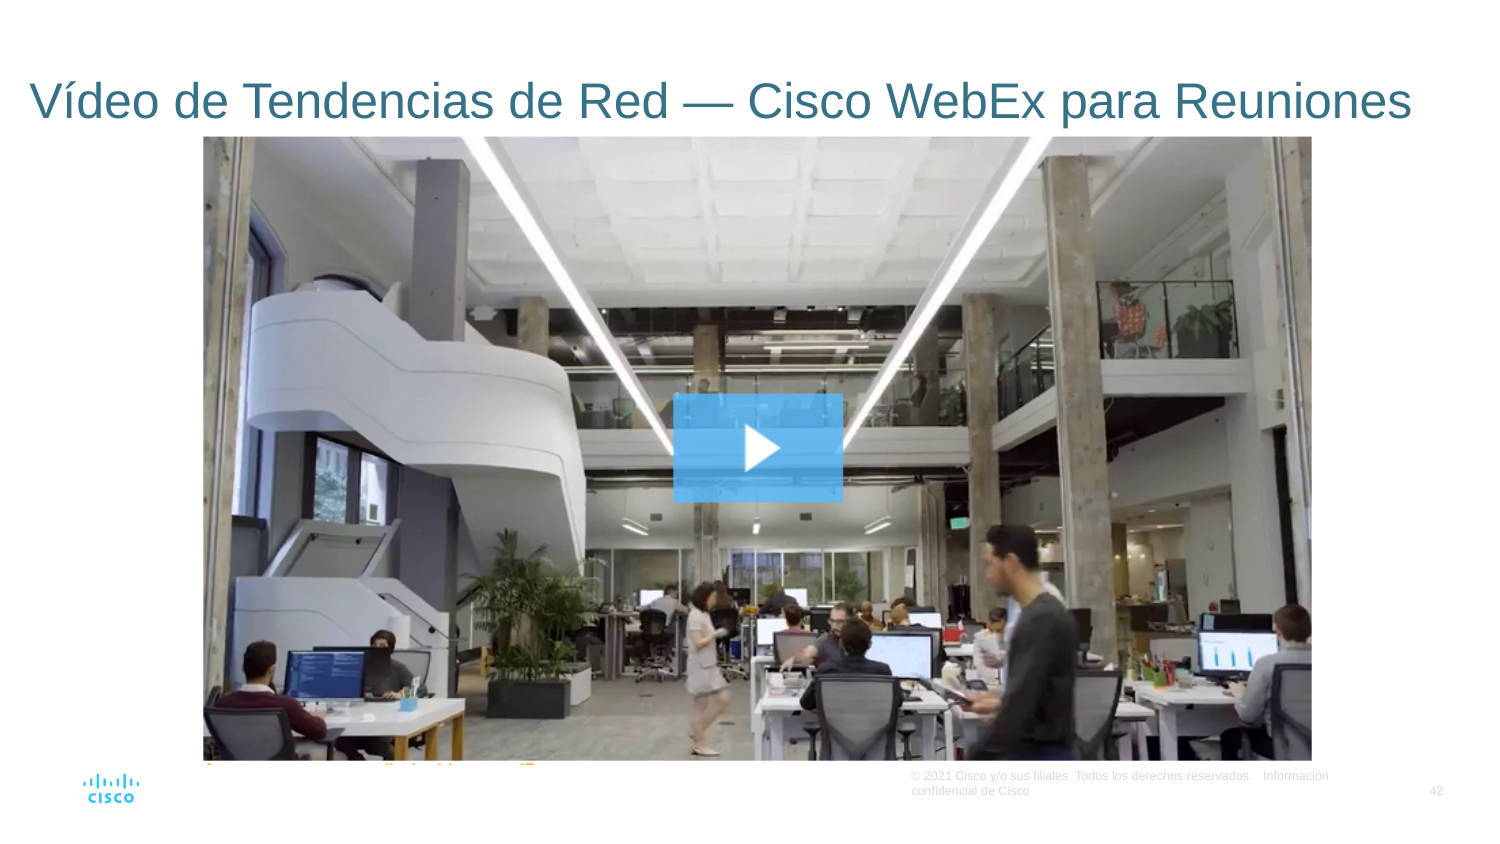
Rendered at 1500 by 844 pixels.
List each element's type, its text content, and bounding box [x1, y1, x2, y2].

picture [198, 130, 1316, 766]
title Vídeo de Tendencias de Red — Cisco WebEx para Reuniones [14, 6, 1500, 131]
